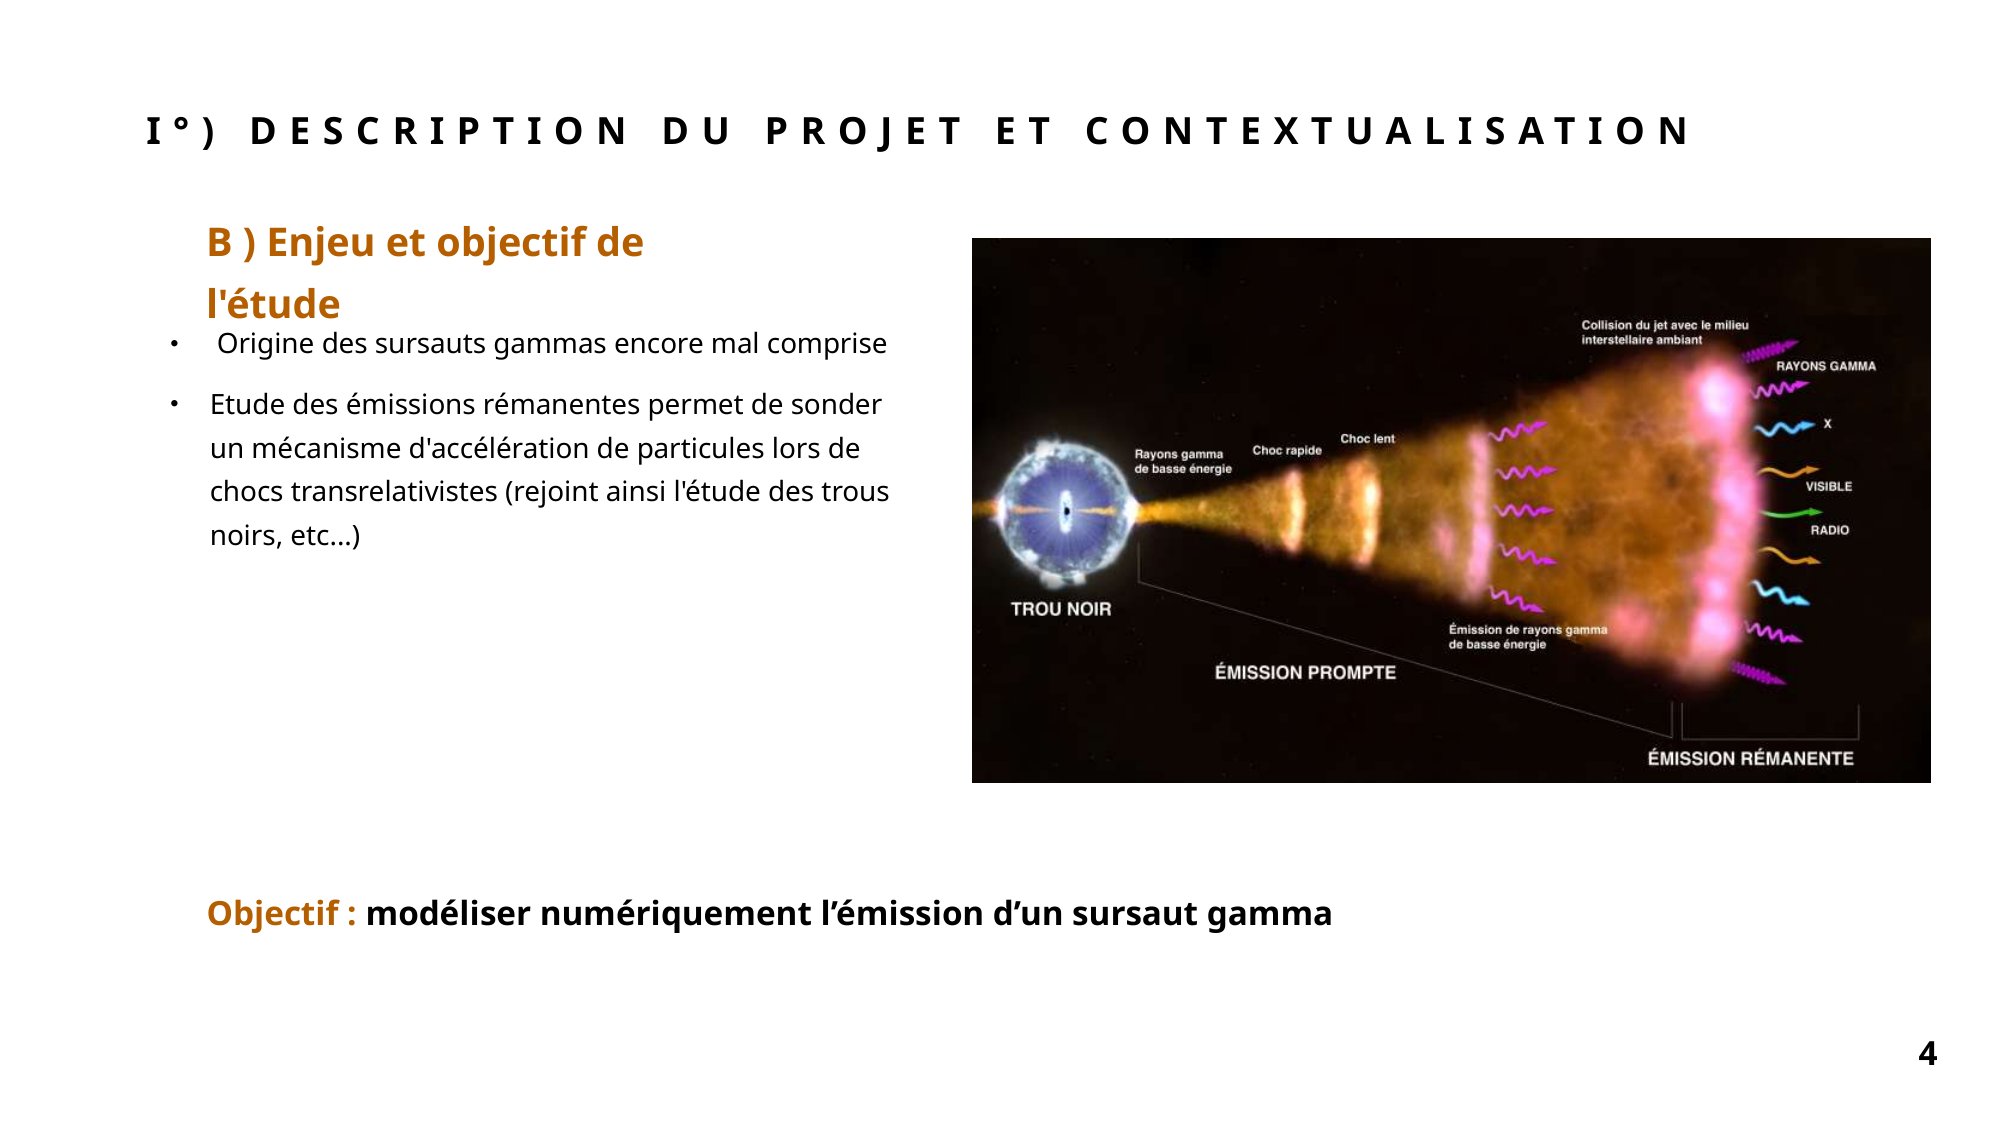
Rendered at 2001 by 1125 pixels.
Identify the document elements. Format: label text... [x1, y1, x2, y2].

picture [972, 238, 1931, 783]
text_box Objectif : modéliser numériquement l’émission d’un sursaut gamma [191, 873, 1688, 965]
list B ) Enjeu et objectif de l'étude [191, 195, 803, 281]
title I°) Description du projet et contextualisation [131, 19, 1816, 160]
text_box Origine des sursauts gammas encore mal comprise Etude des émissions rémanentes permet de sonder un mécanisme d'accélération de particules lors de chocs transrelativistes (rejoint ainsi l'étude des trous noirs, etc...) [155, 308, 939, 563]
text_box <numéro> [1876, 1019, 1980, 1090]
